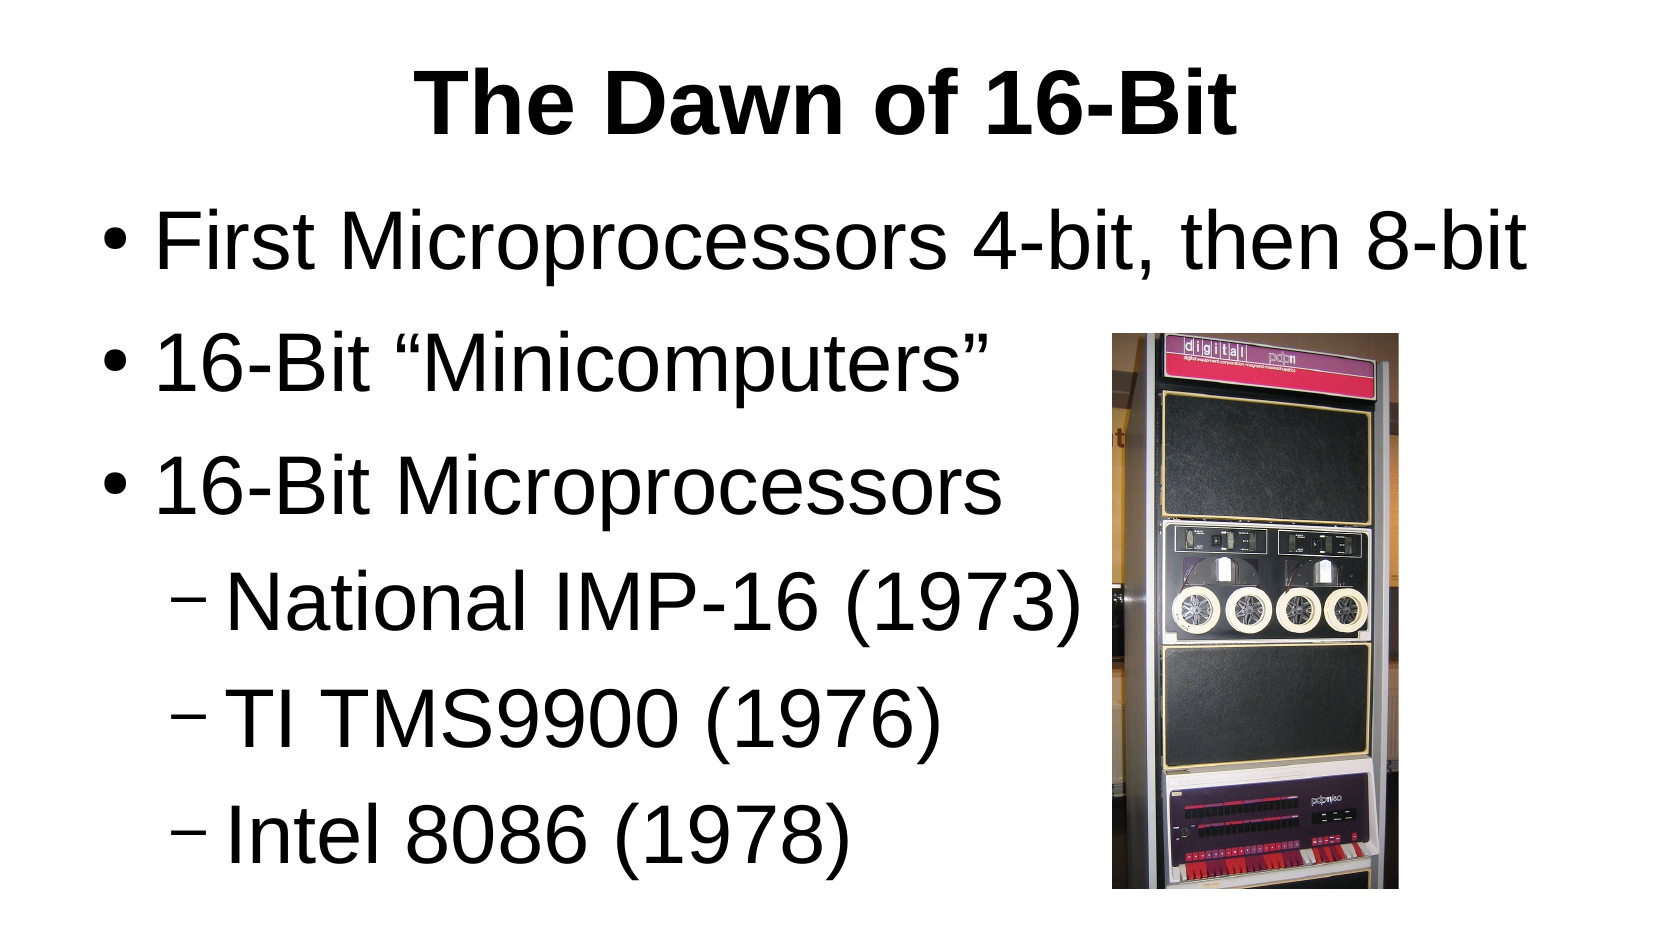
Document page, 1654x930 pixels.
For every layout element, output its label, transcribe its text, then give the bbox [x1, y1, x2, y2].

picture [1112, 333, 1399, 889]
list First Microprocessors 4-bit, then 8-bit 16-Bit “Minicomputers” 16-Bit Microprocessors National IMP-16 (1973) TI TMS9900 (1976) Intel 8086 (1978) [82, 193, 1571, 892]
title The Dawn of 16-Bit [82, 25, 1571, 181]
